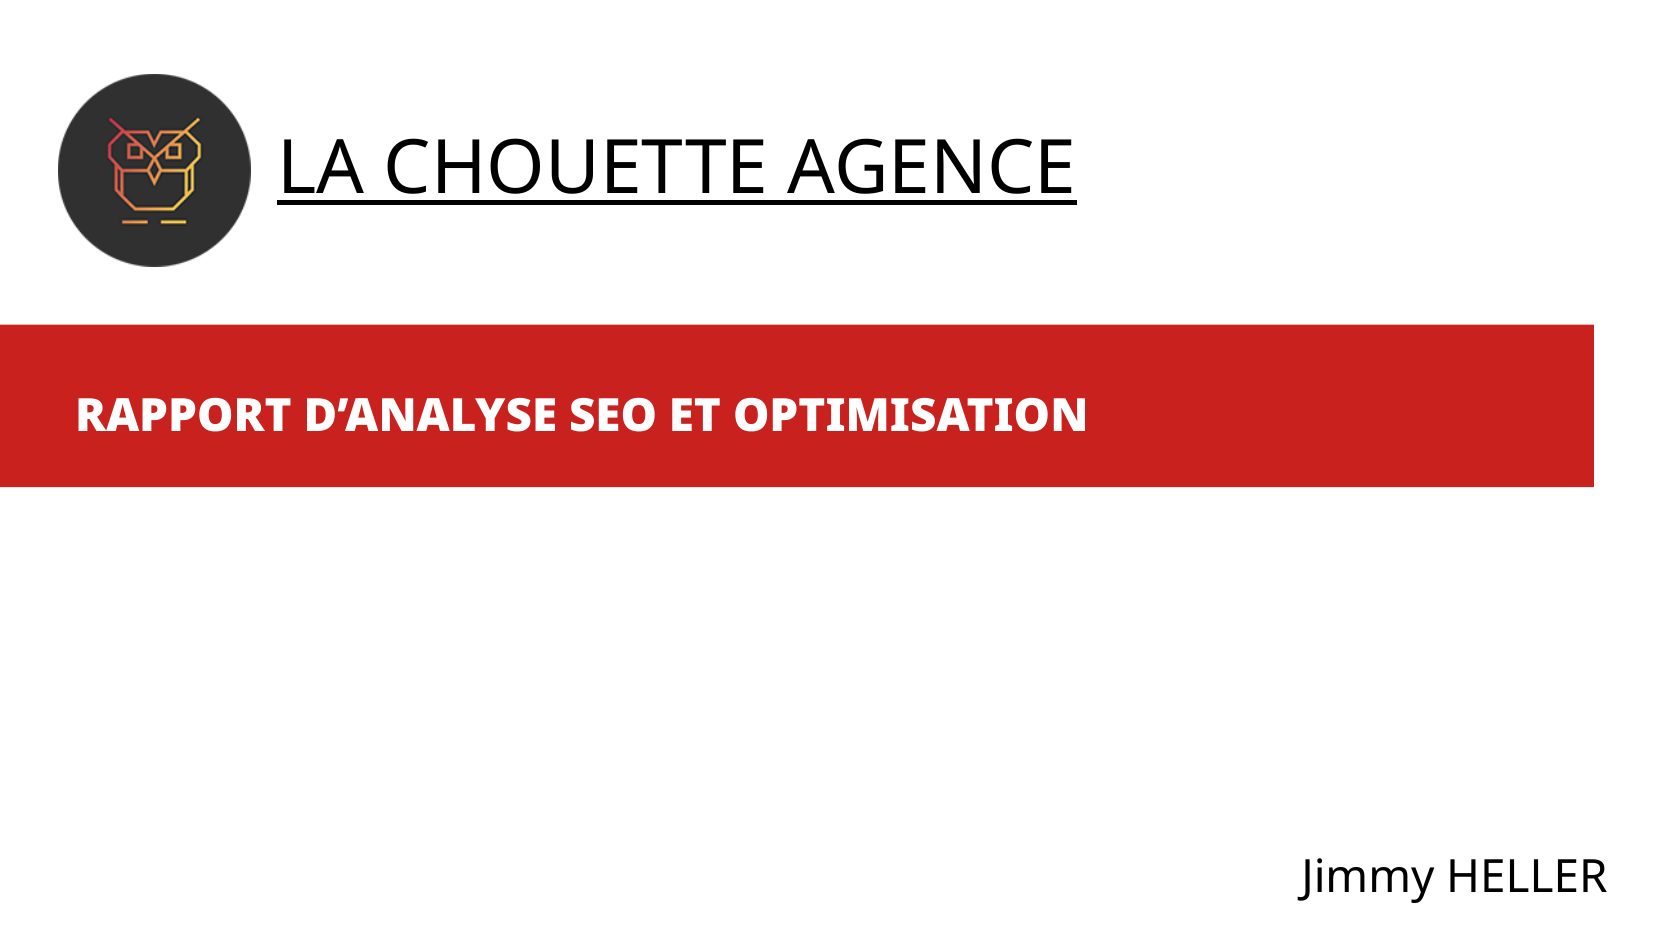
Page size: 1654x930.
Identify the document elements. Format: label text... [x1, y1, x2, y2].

text_box Jimmy HELLER [1286, 843, 1624, 906]
picture [58, 74, 251, 267]
text_box LA CHOUETTE AGENCE [262, 63, 1238, 267]
title RAPPORT D’ANALYSE SEO ET OPTIMISATION [75, 354, 1501, 473]
